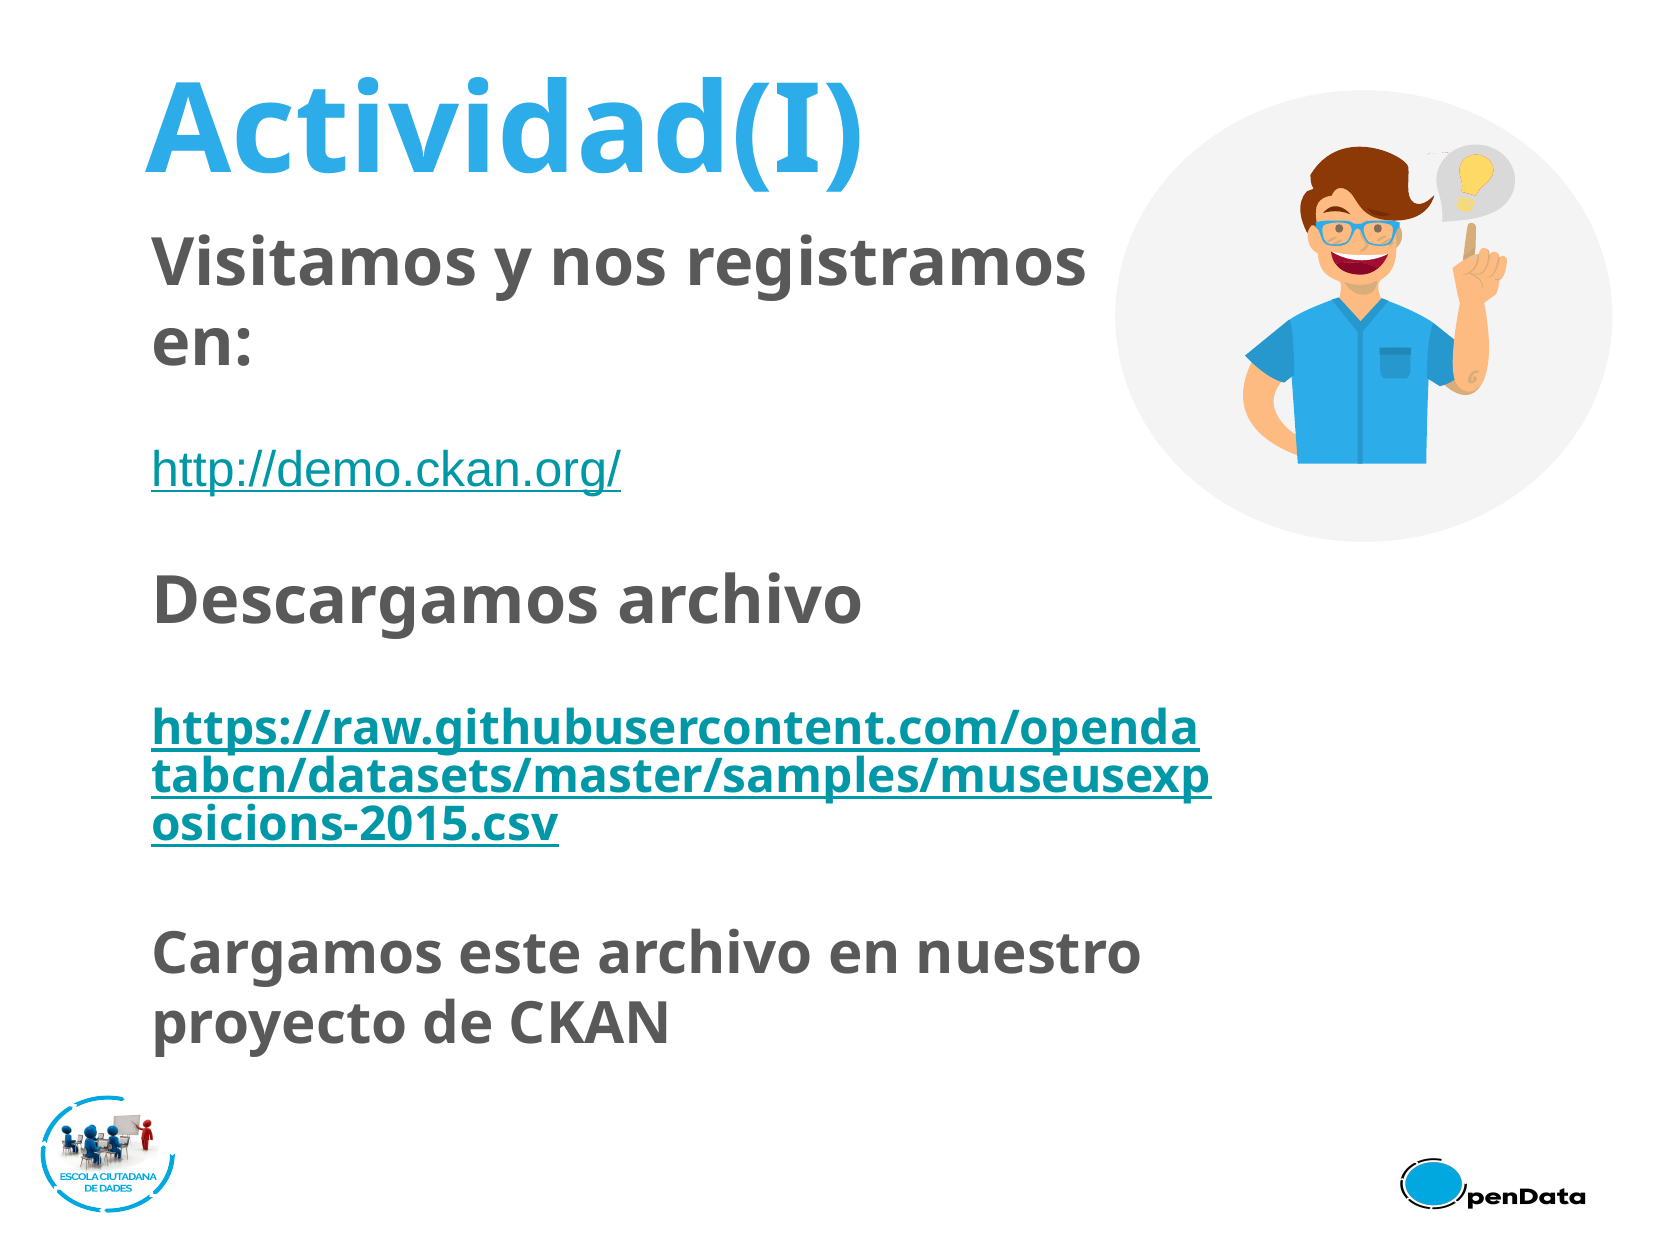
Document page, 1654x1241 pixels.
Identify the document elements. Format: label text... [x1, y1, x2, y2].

picture [1395, 1154, 1600, 1216]
picture [17, 1075, 198, 1233]
text_box Visitamos y nos registramos en: http://demo.ckan.org/ Descargamos archivo https://raw.githubusercontent.com/opendatabcn/datasets/master/samples/museusexposicions-2015.csv Cargamos este archivo en nuestro proyecto de CKAN [136, 204, 1231, 1144]
text_box Actividad(I) [0, 32, 1012, 227]
text_box [1147, 90, 1613, 542]
